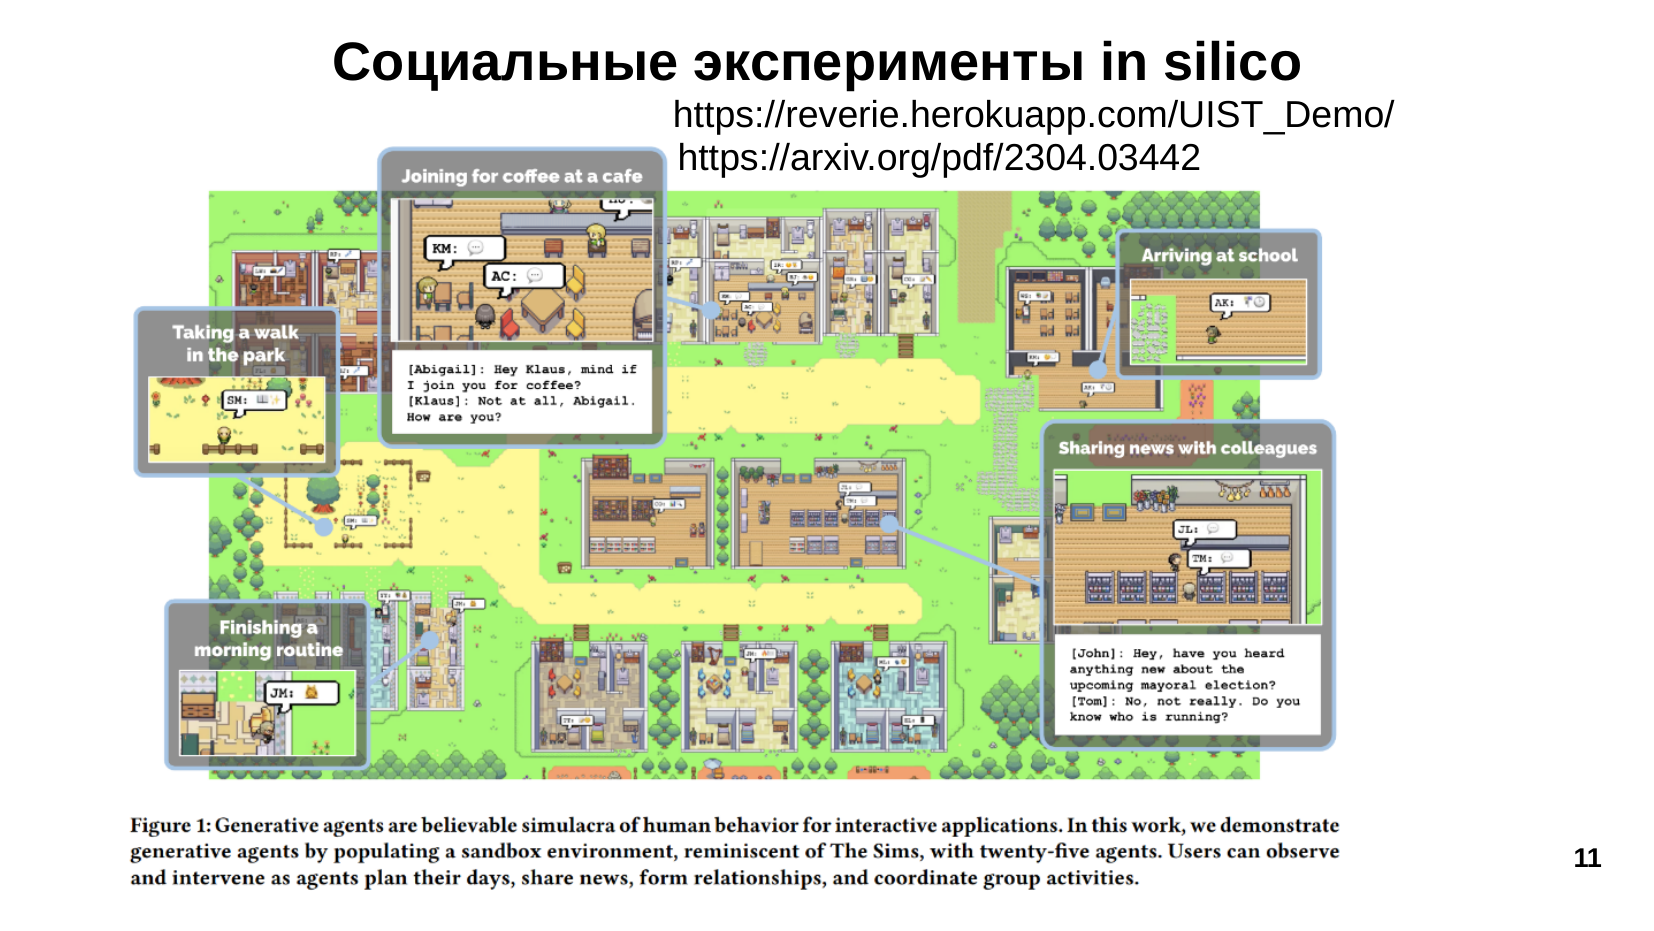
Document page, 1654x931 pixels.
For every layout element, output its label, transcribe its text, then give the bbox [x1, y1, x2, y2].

text_box https://reverie.herokuapp.com/UIST_Demo/ [658, 85, 1411, 143]
title Социальные эксперименты in silico [74, 0, 1563, 349]
picture [101, 129, 1382, 899]
text_box https://arxiv.org/pdf/2304.03442 [662, 143, 1218, 186]
text_box 11 [1558, 835, 1626, 911]
